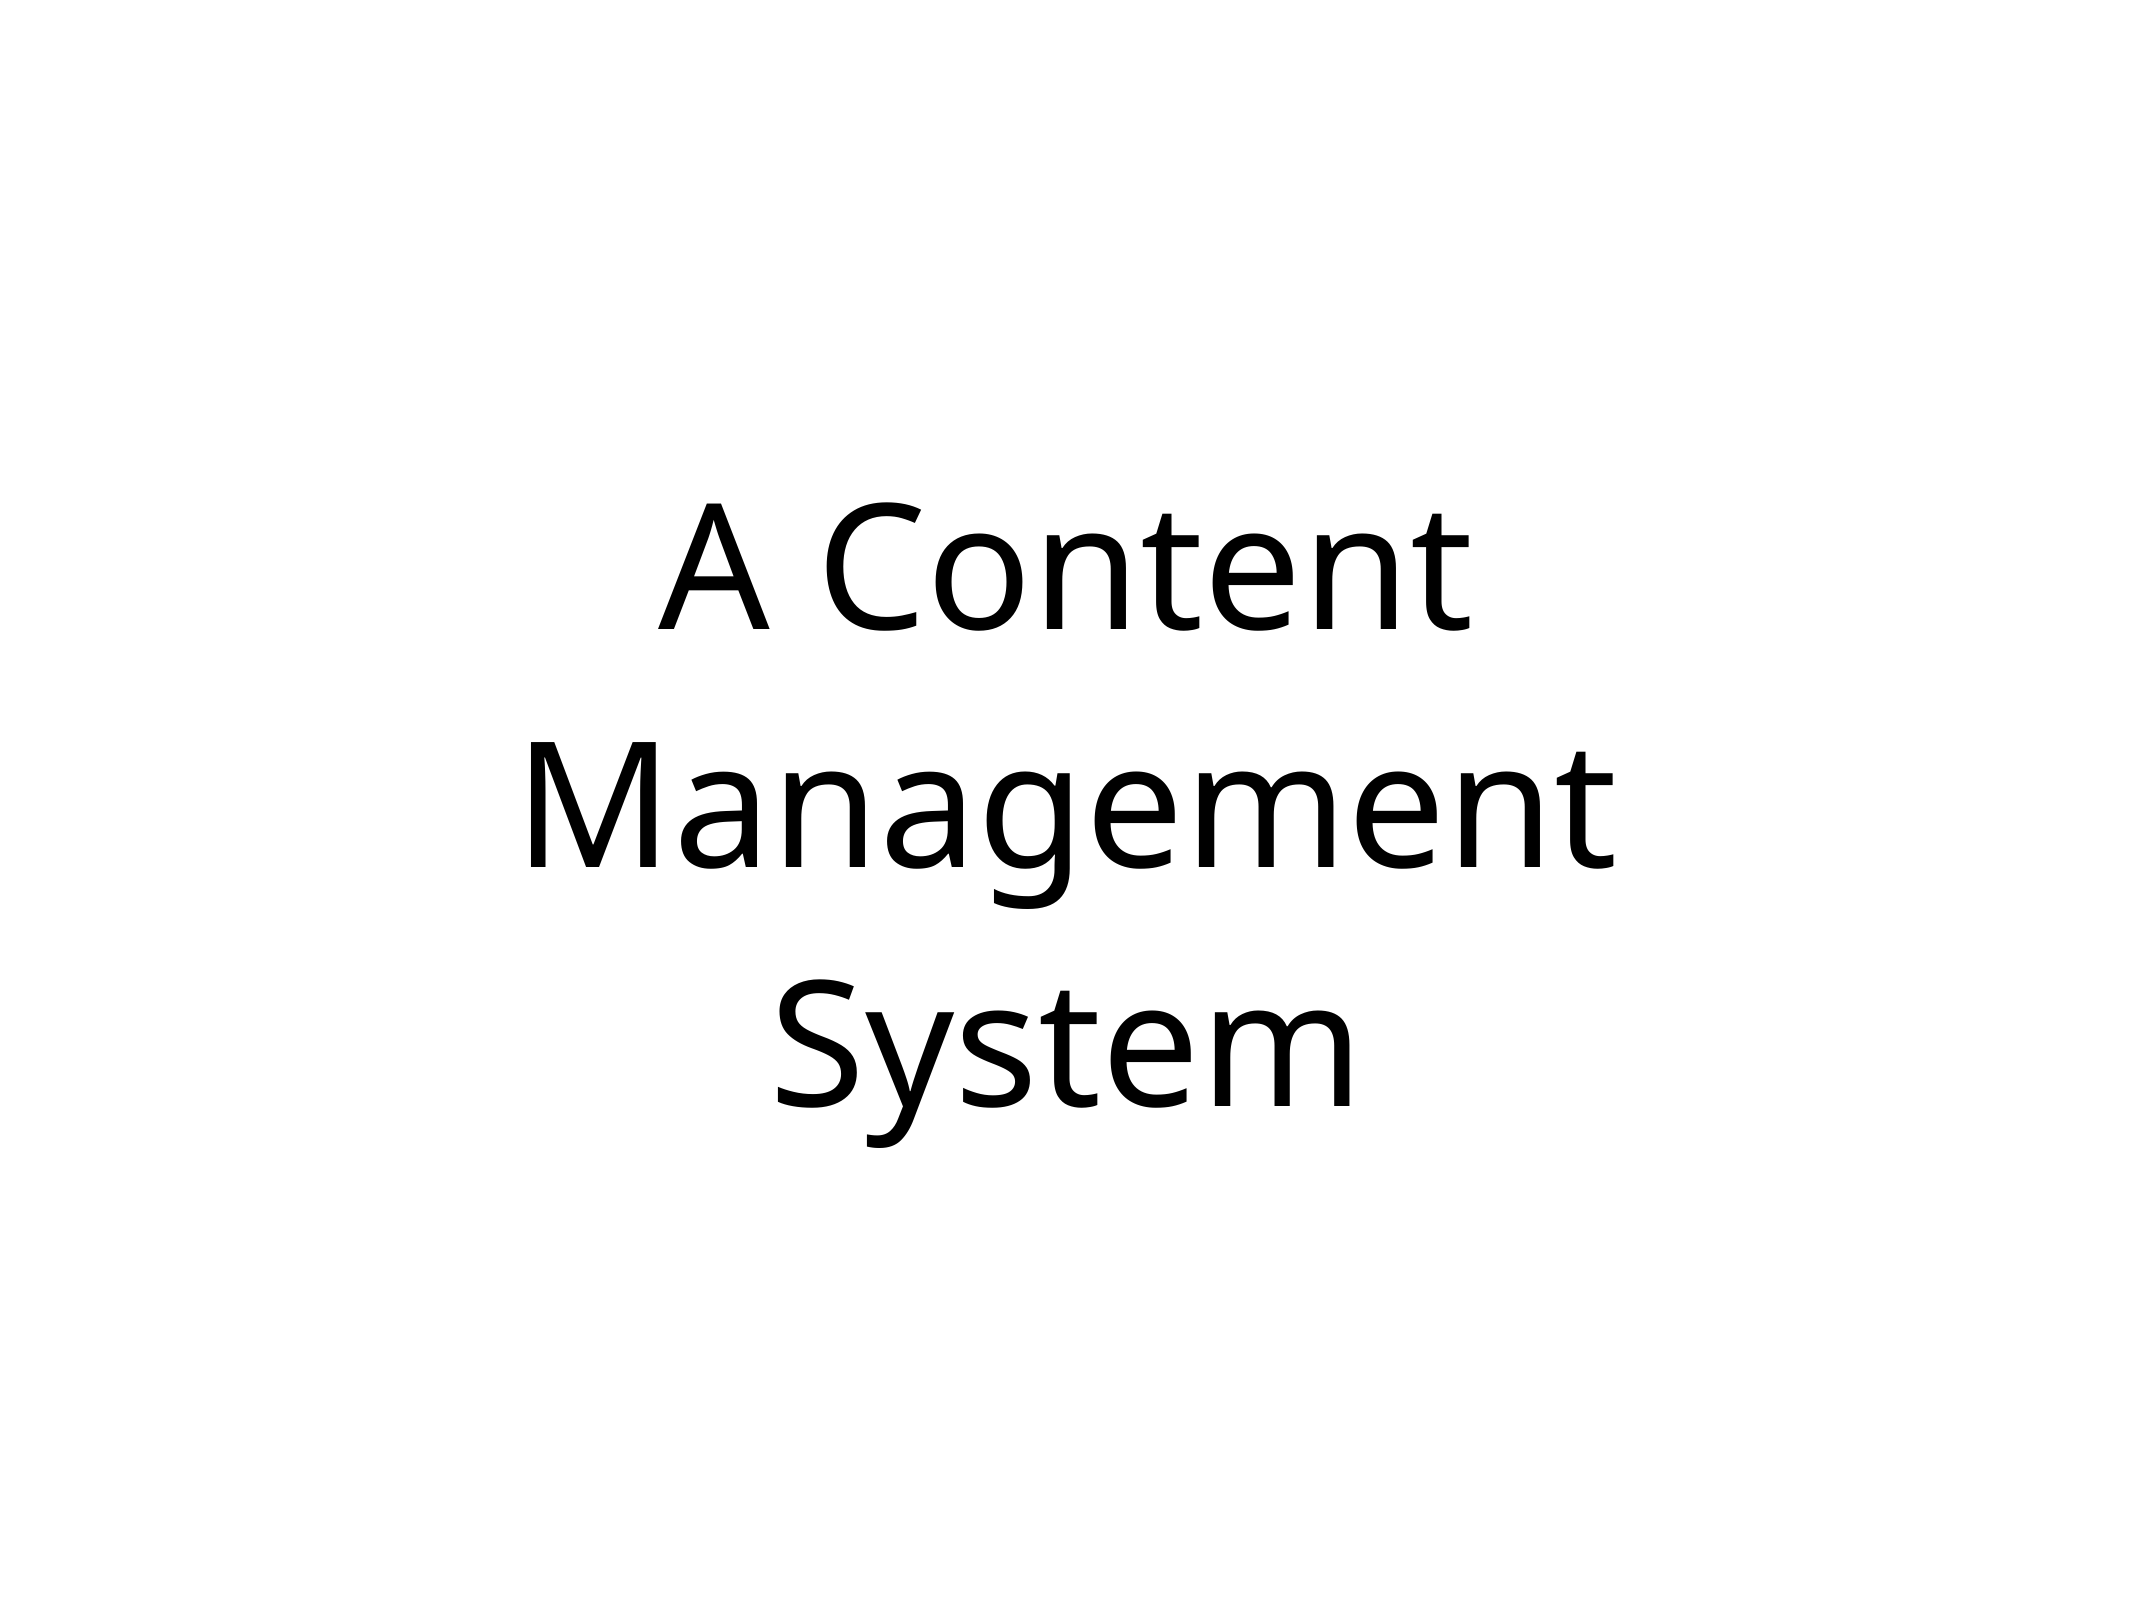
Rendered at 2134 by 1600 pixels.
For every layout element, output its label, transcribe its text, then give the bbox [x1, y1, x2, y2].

title A Content Management System [208, 487, 1925, 1113]
